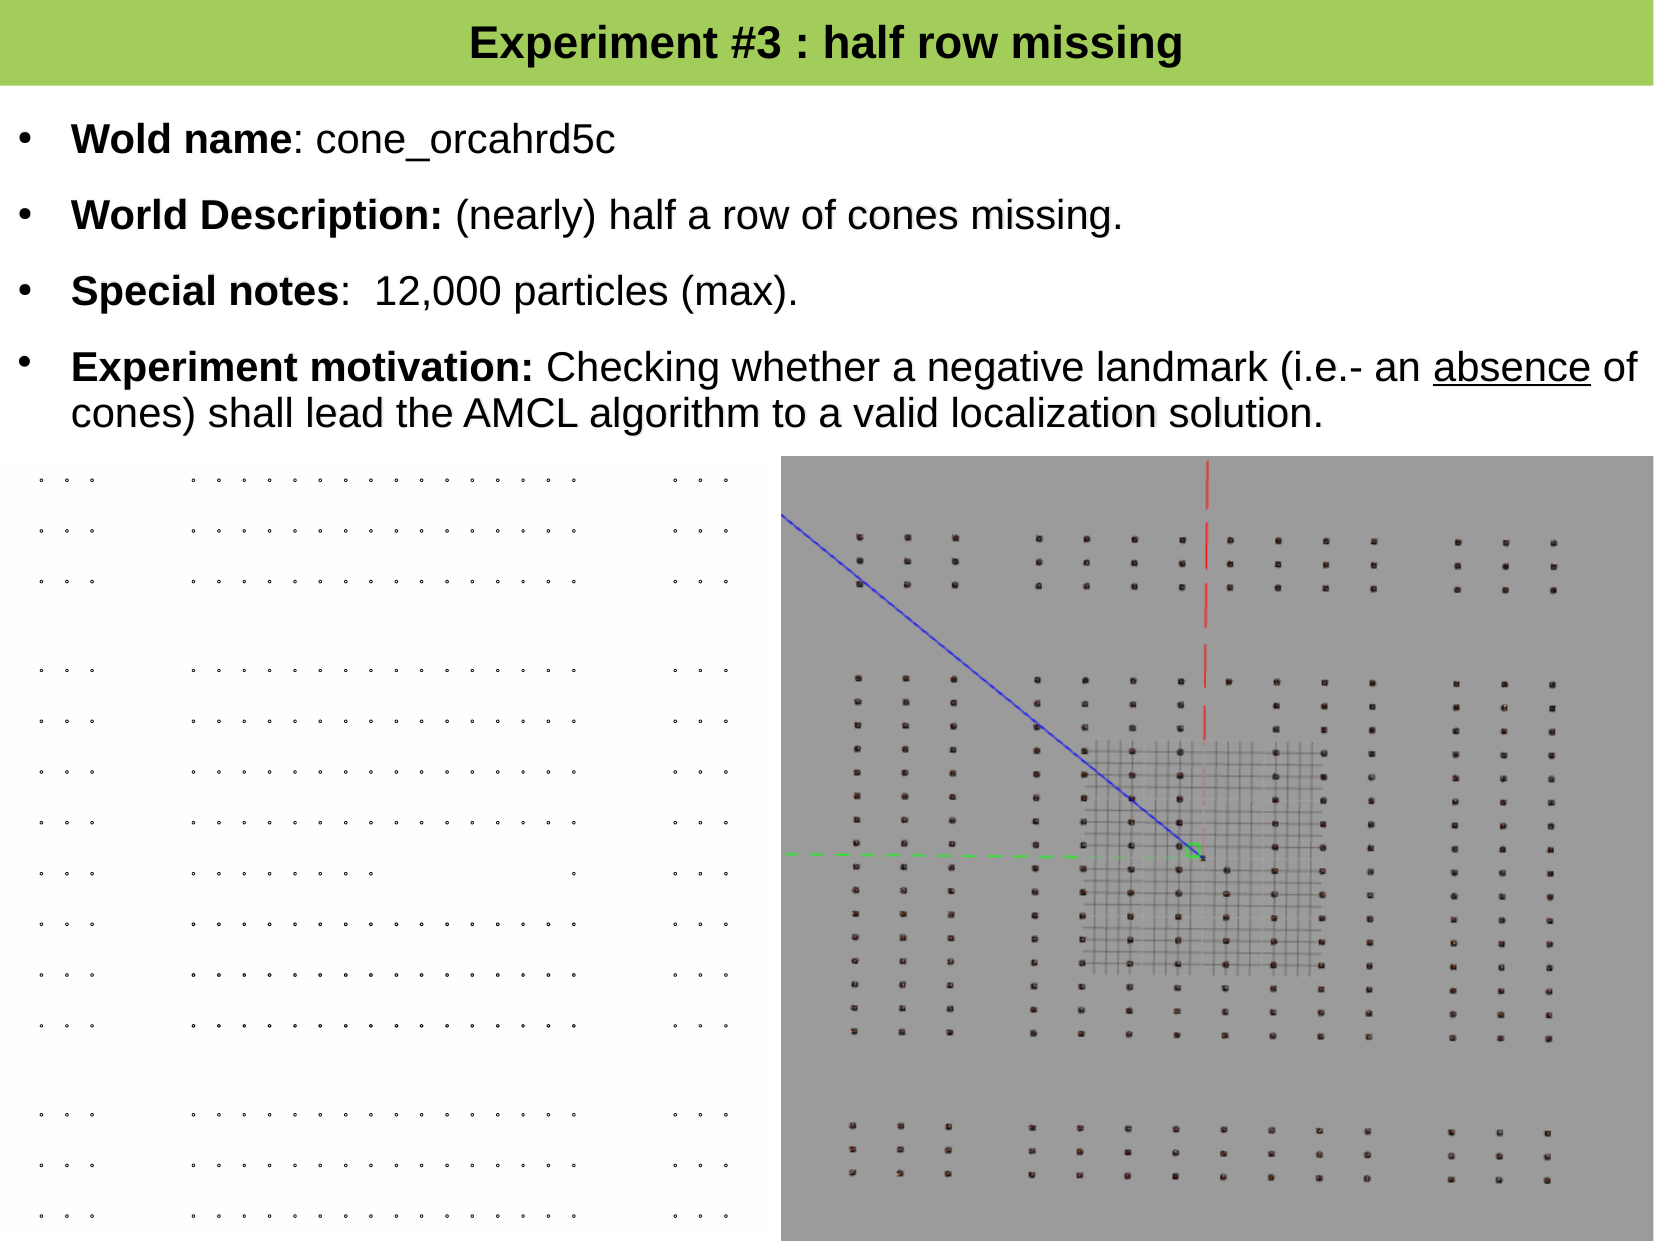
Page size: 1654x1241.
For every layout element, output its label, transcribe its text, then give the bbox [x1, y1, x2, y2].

title Experiment #3 : half row missing [0, 0, 1654, 86]
list Wold name: cone_orcahrd5c World Description: (nearly) half a row of cones missing. Special notes: 12,000 particles (max). Experiment motivation: Checking whether a negative landmark (i.e.- an absence of cones) shall lead the AMCL algorithm to a valid localization solution. [0, 115, 1654, 1241]
picture [0, 464, 767, 1232]
picture [781, 456, 1654, 1241]
